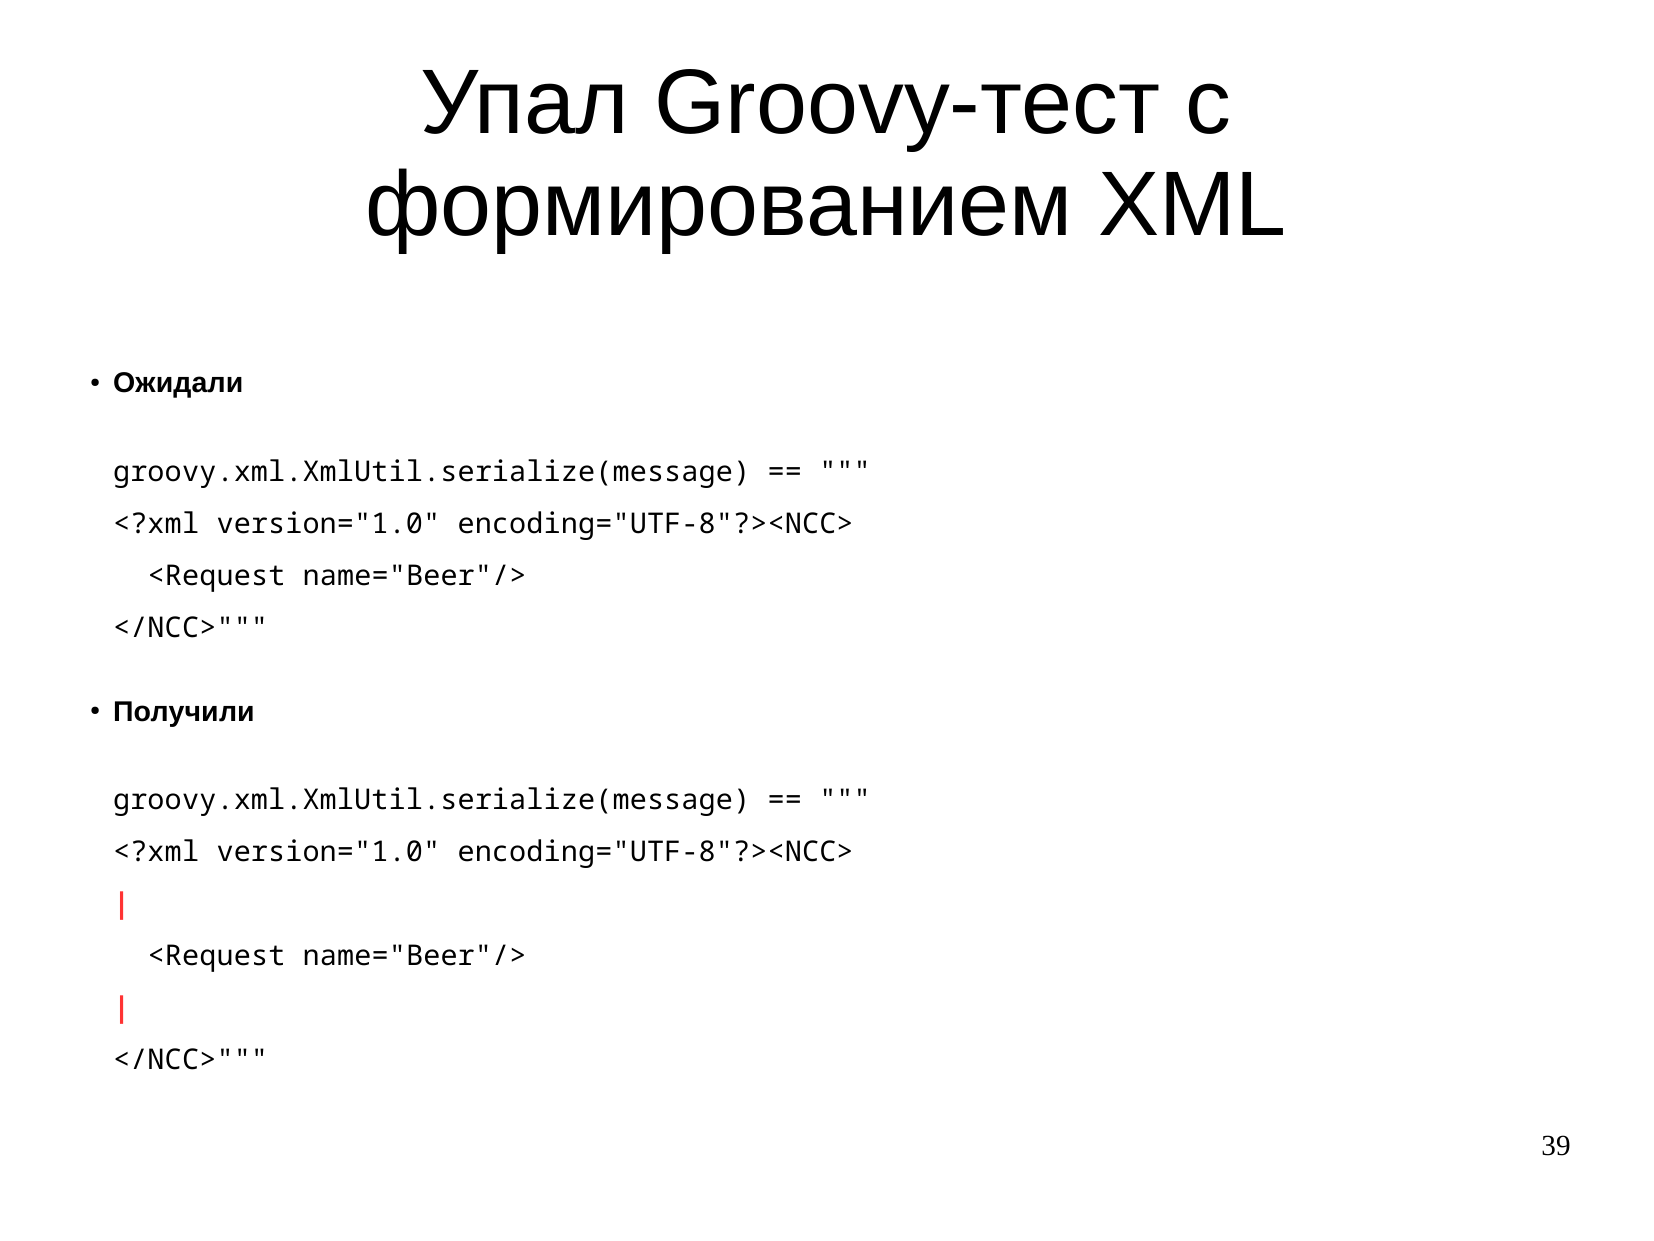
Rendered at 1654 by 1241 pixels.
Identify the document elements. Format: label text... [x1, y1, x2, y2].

list Ожидали groovy.xml.XmlUtil.serialize(message) == """ <?xml version="1.0" encoding="UTF-8"?><NCC> <Request name="Beer"/> </NCC>""" Получили groovy.xml.XmlUtil.serialize(message) == """ <?xml version="1.0" encoding="UTF-8"?><NCC> | <Request name="Beer"/> | </NCC>""" [82, 366, 1571, 1087]
title Упал Groovy-тест с формированием XML [82, 49, 1571, 257]
